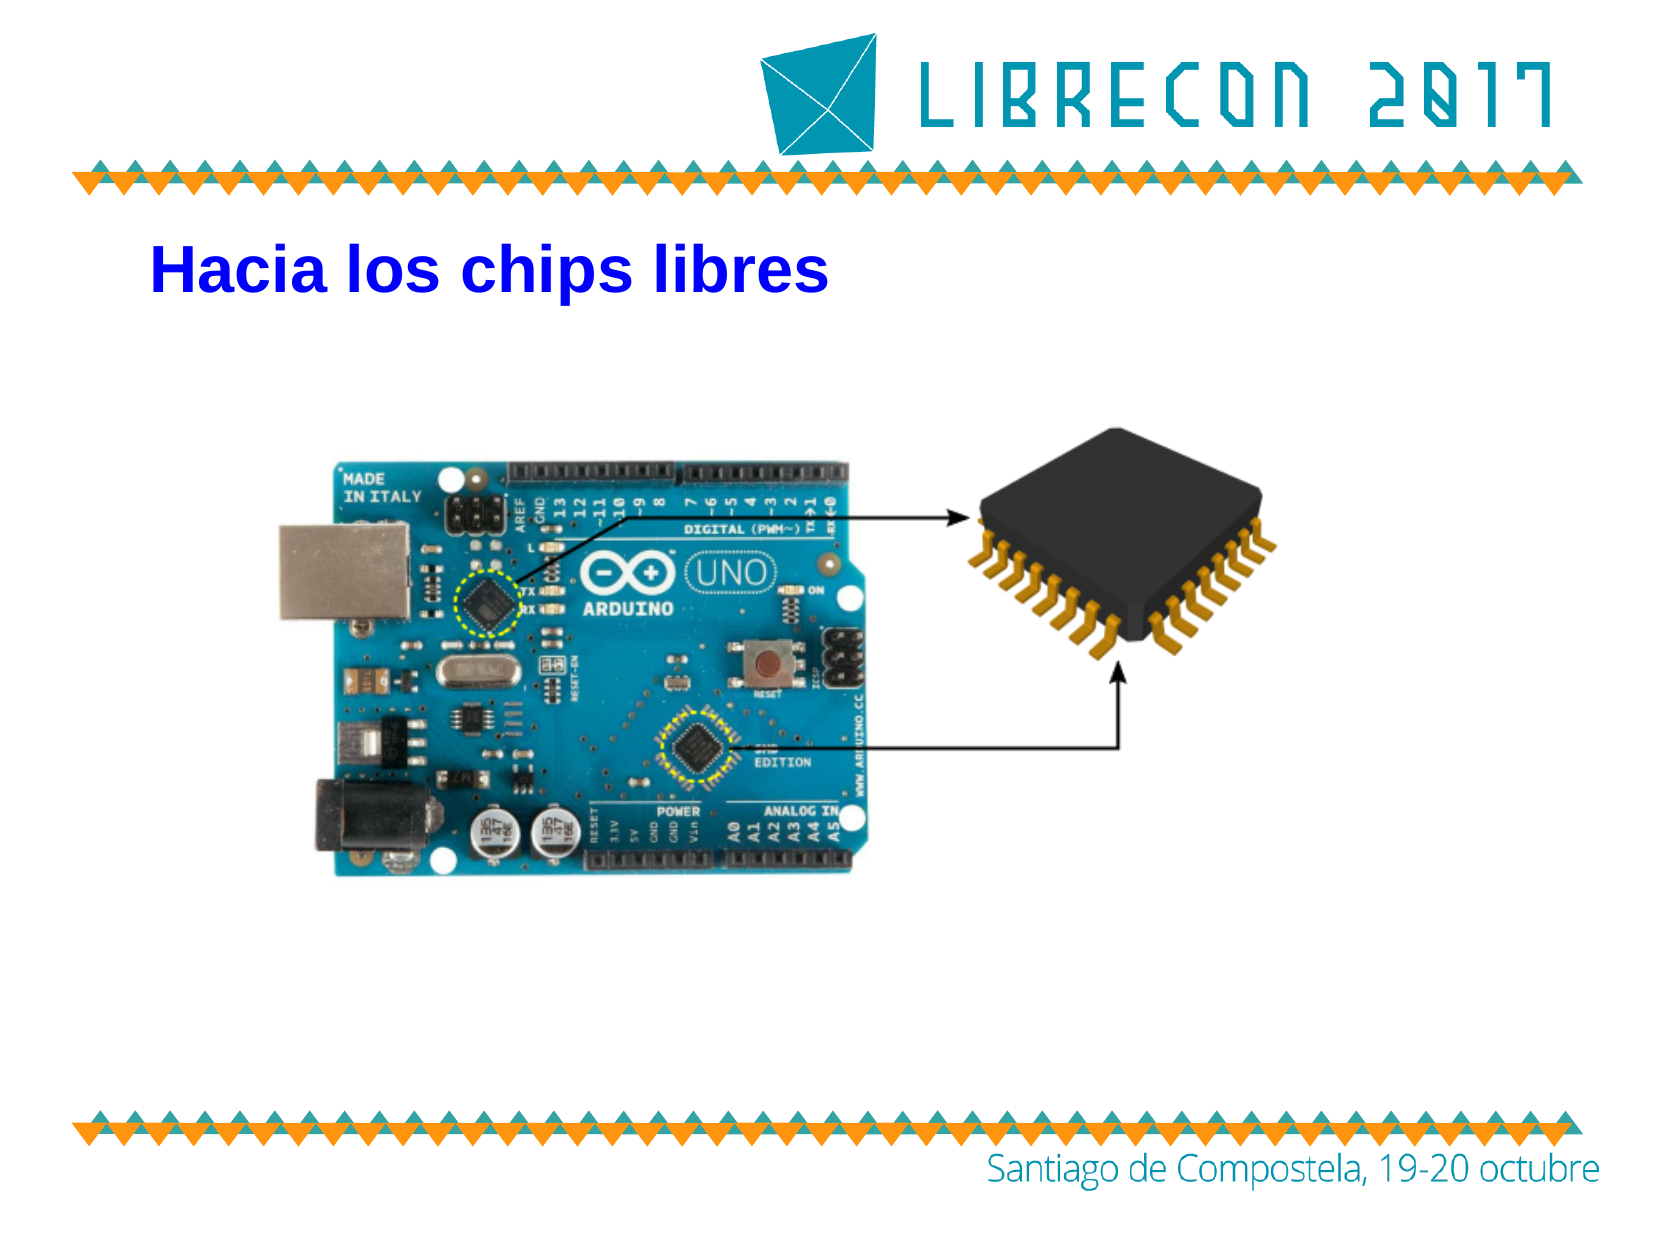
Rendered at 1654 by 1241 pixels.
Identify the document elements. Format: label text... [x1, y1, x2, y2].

picture [744, 13, 1571, 164]
text_box Hacia los chips libres [118, 224, 863, 324]
picture [236, 342, 1323, 990]
picture [968, 1133, 1617, 1199]
